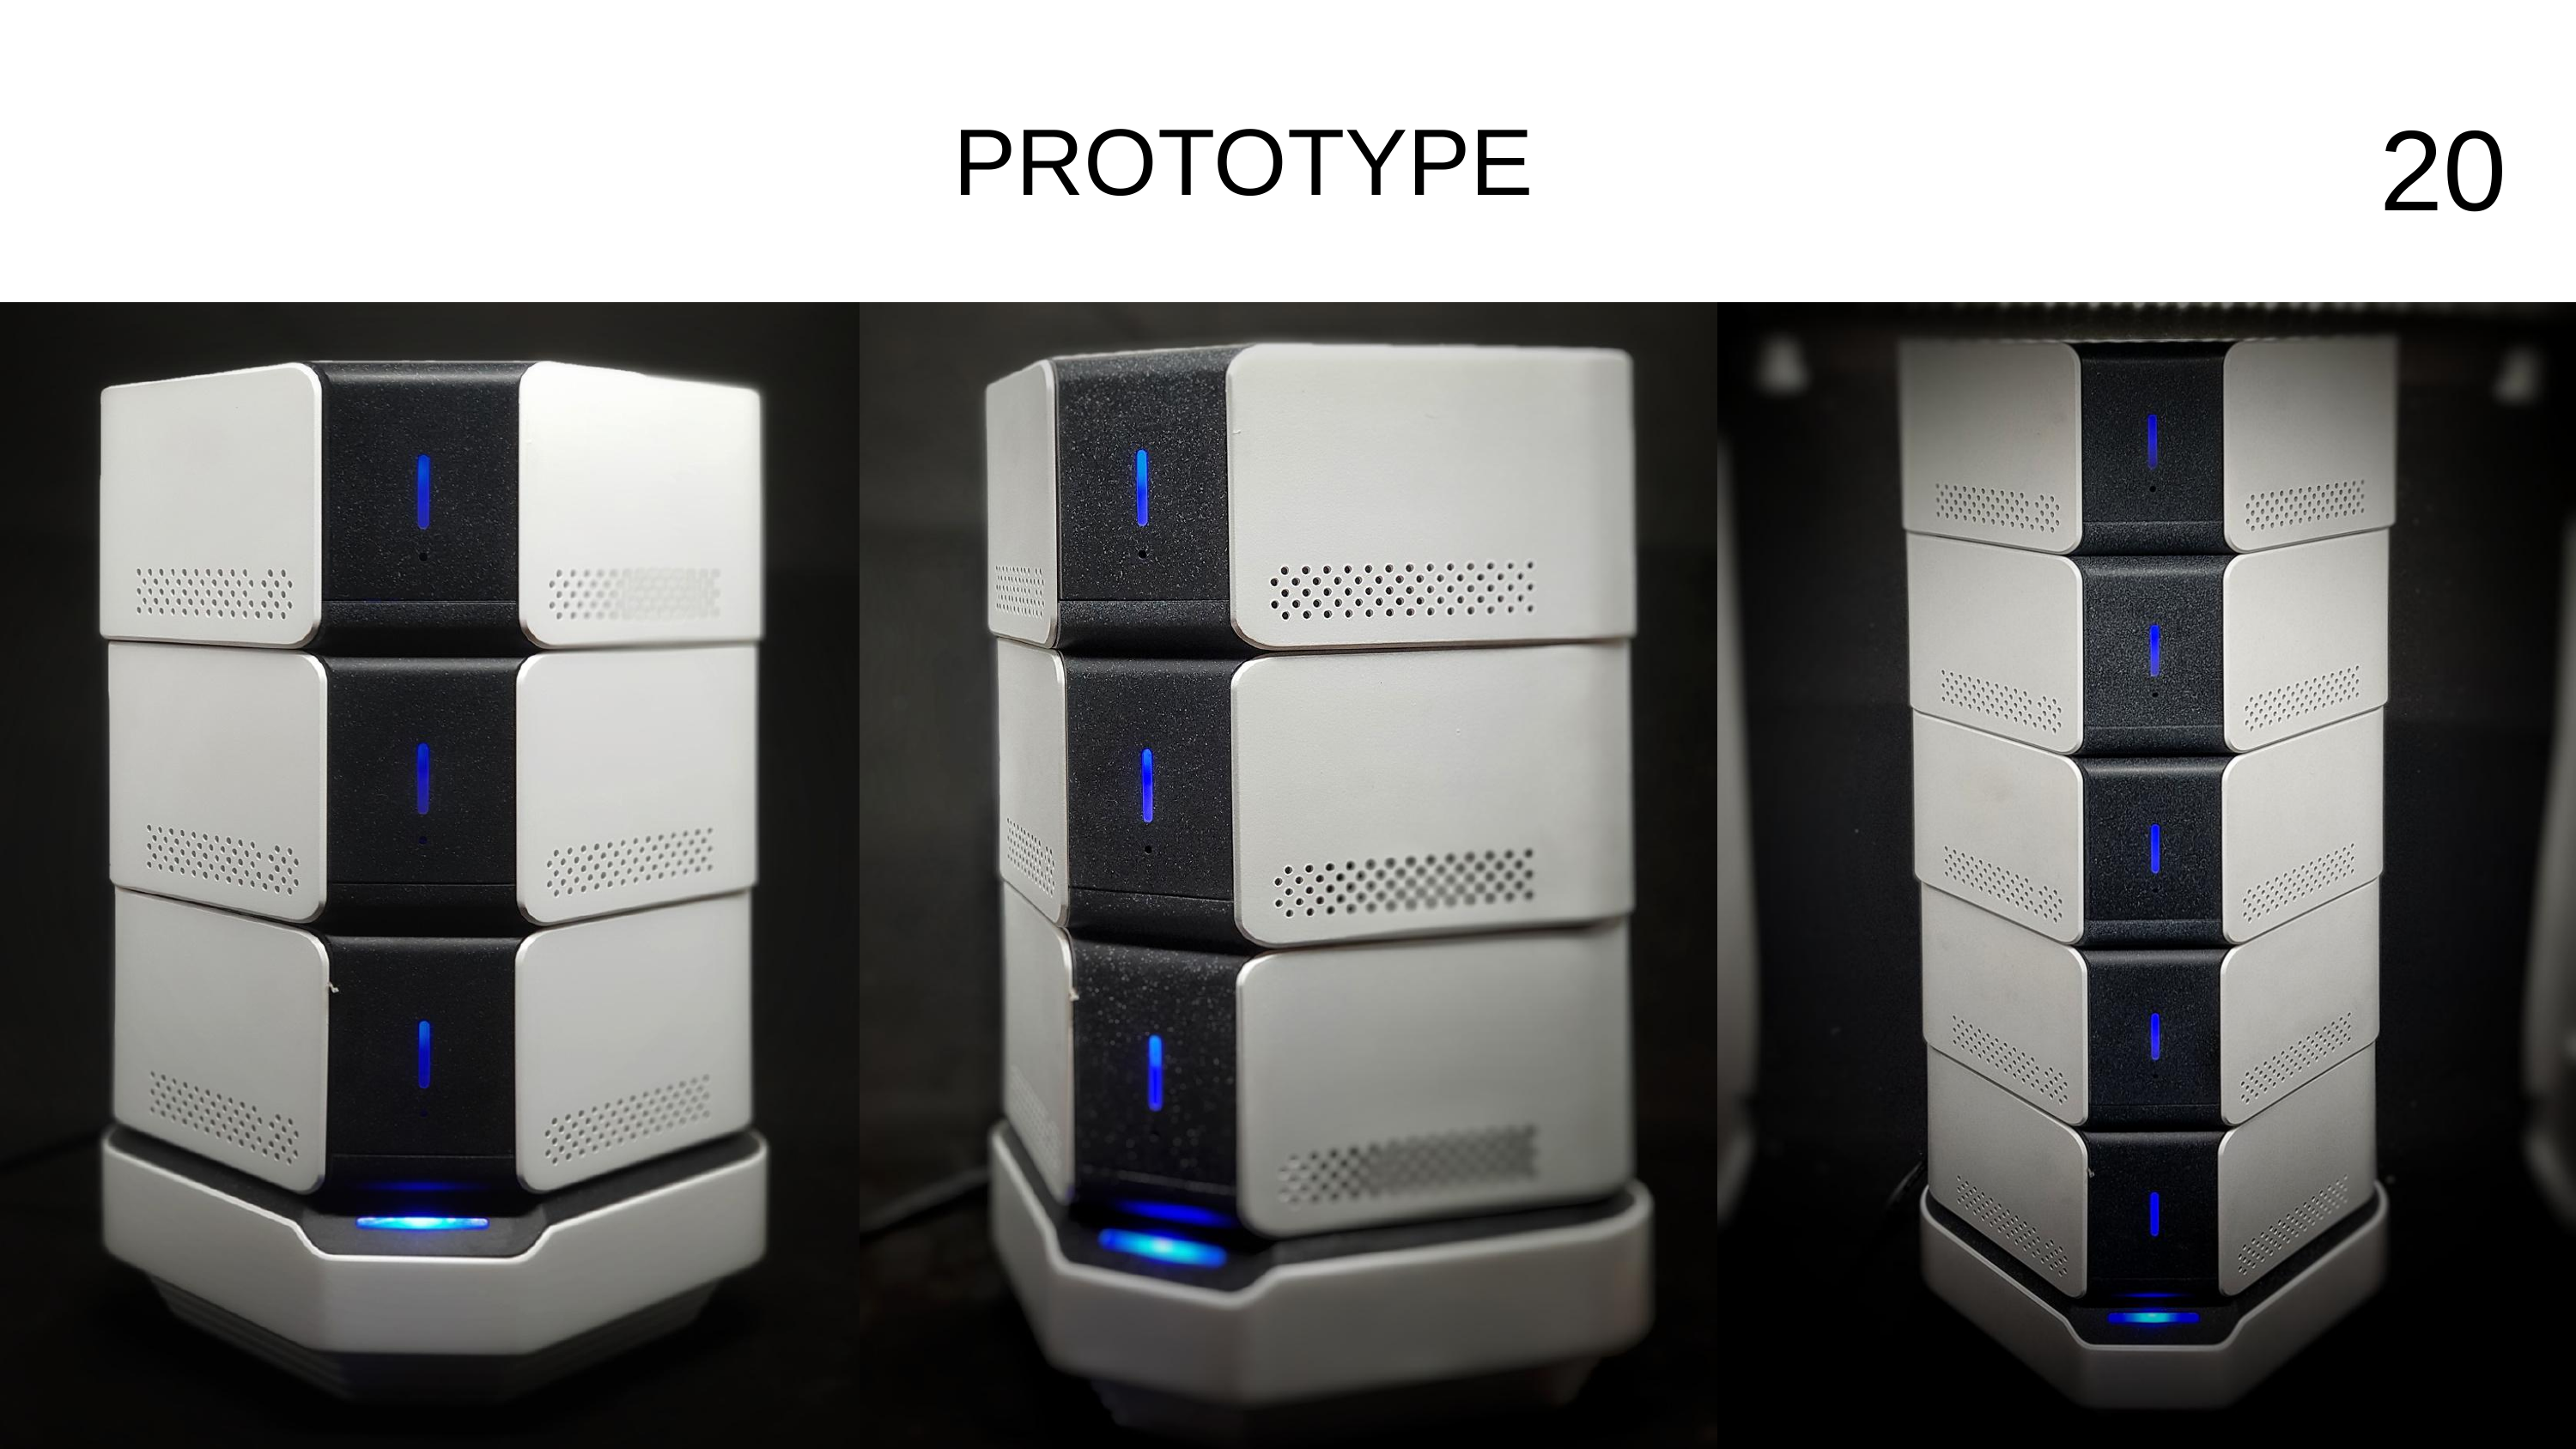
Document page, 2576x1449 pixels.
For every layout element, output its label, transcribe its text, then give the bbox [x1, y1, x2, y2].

text_box 20 [2354, 96, 2507, 234]
text_box PROTOTYPE [889, 96, 1598, 324]
picture [0, 302, 2576, 1449]
